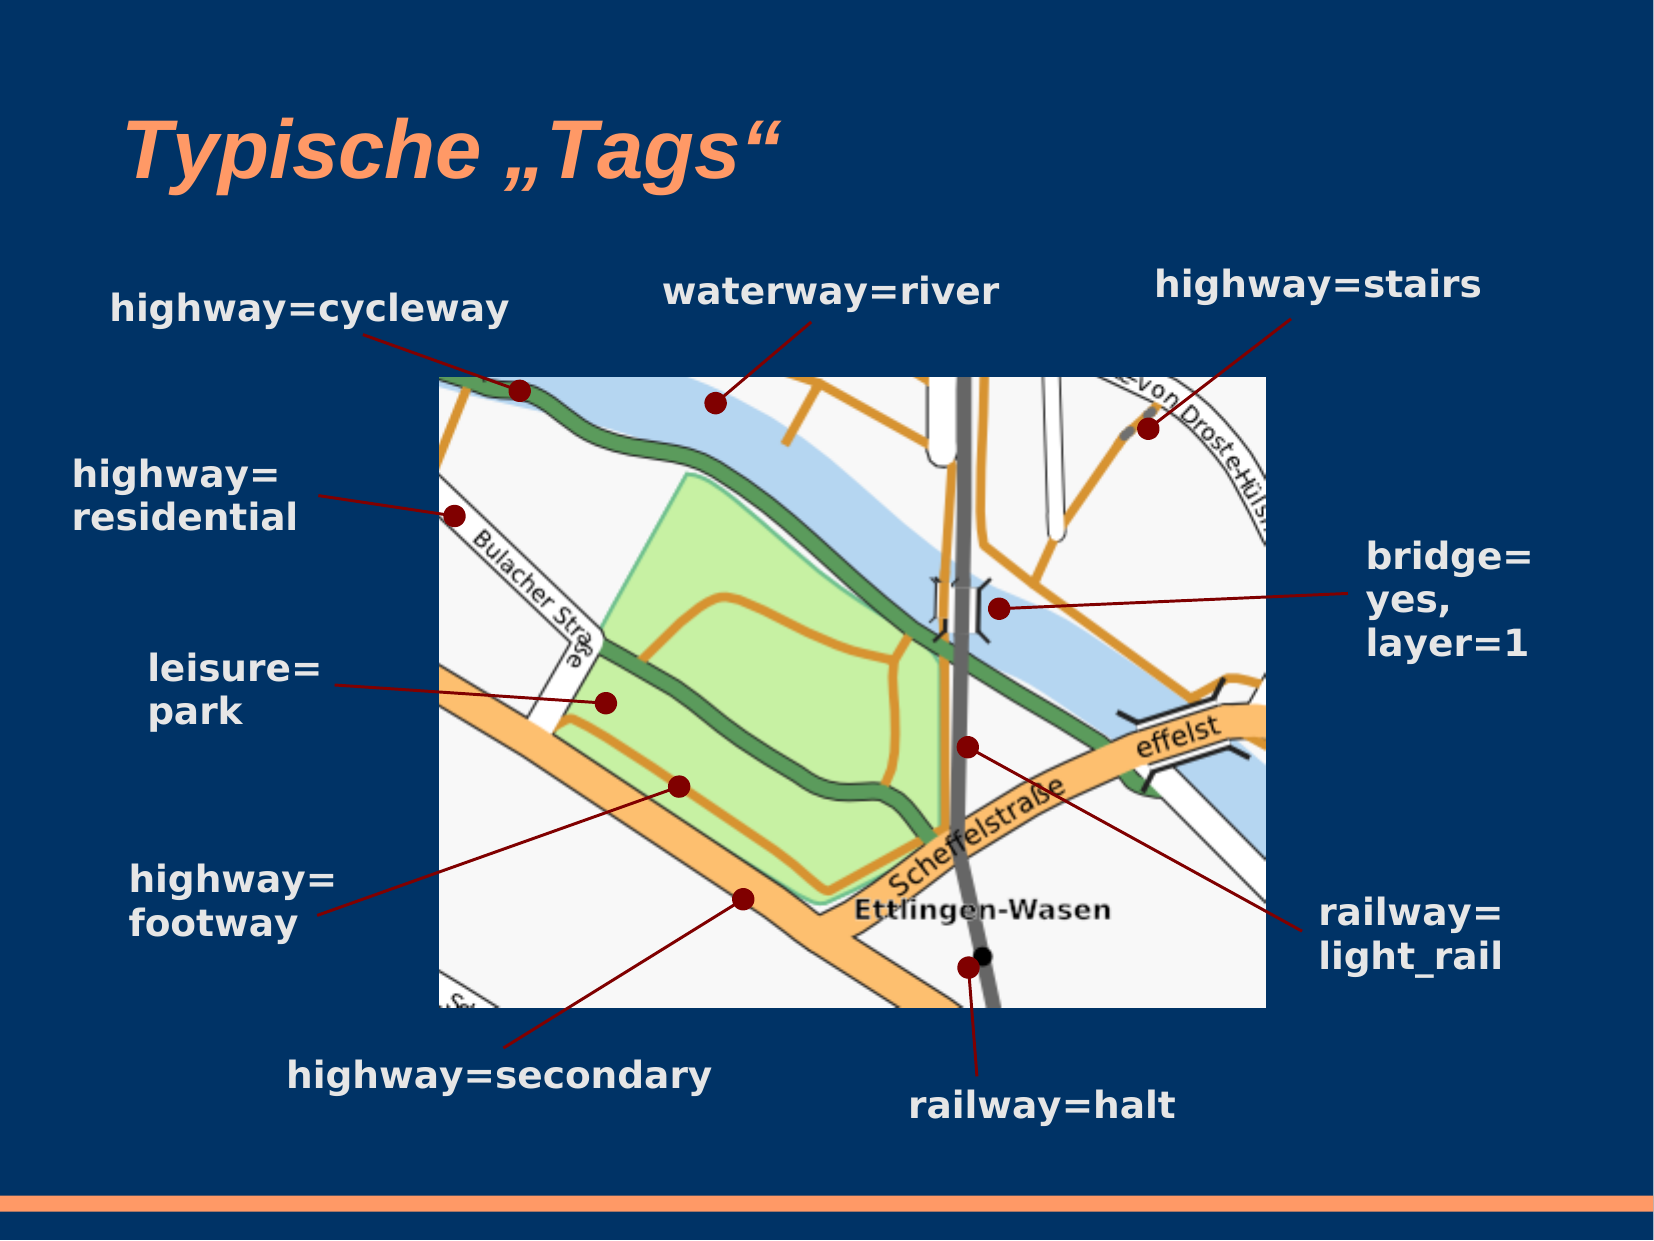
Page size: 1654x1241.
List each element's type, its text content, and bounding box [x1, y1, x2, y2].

text_box waterway=river [647, 262, 1008, 321]
text_box highway=secondary [271, 1046, 720, 1105]
text_box highway= footway [113, 850, 349, 953]
text_box railway=halt [893, 1076, 1186, 1135]
text_box leisure= park [132, 639, 335, 742]
text_box highway= residential [56, 445, 309, 547]
title Typische „Tags“ [121, 46, 1534, 254]
text_box railway= light_rail [1303, 883, 1515, 986]
text_box highway=stairs [1139, 255, 1491, 315]
text_box bridge= yes, layer=1 [1350, 527, 1546, 673]
text_box highway=cycleway [94, 279, 517, 338]
picture [439, 377, 1266, 1008]
